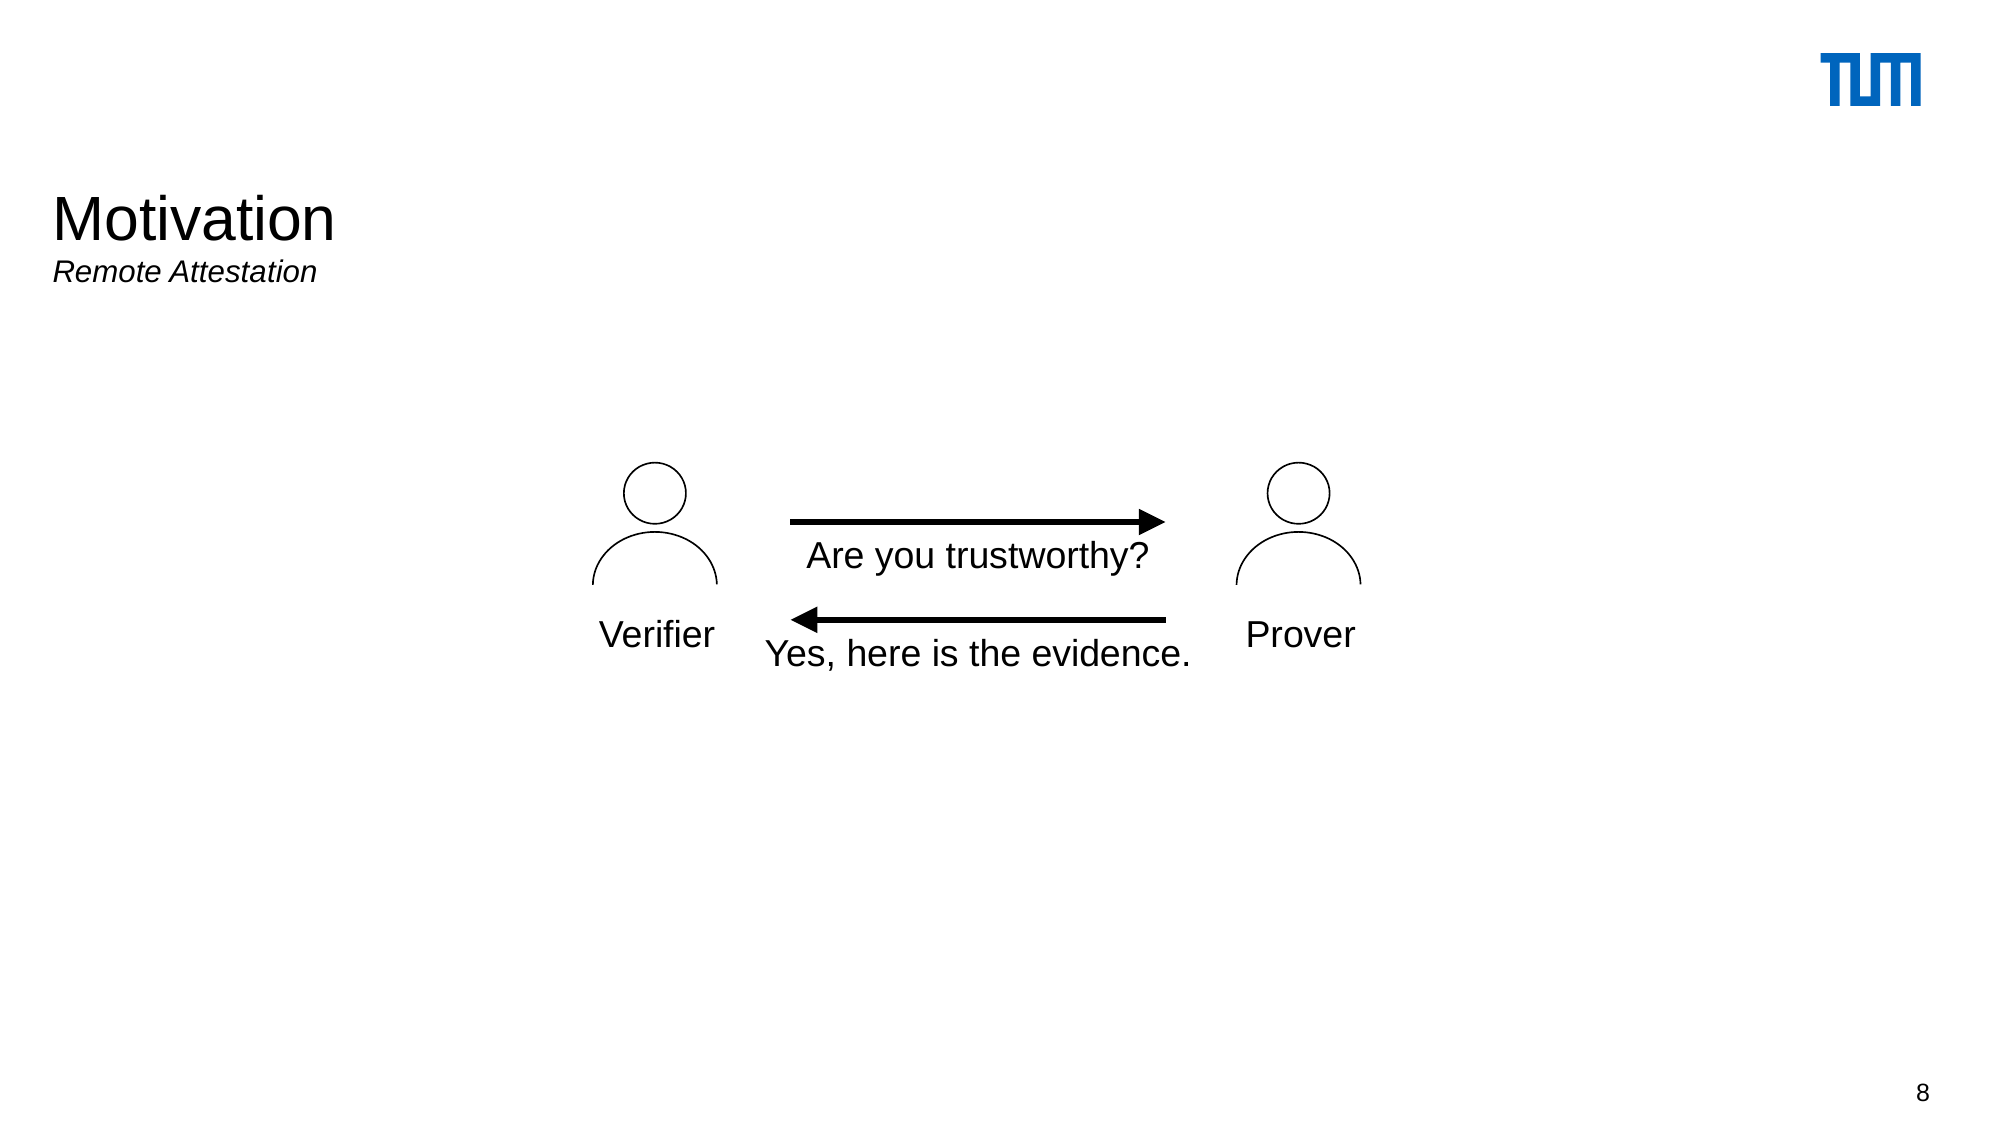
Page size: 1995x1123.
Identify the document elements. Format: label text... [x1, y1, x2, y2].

title Motivation Remote Attestation [52, 166, 1453, 307]
text_box Prover [1230, 606, 1371, 664]
text_box Verifier [576, 606, 738, 676]
